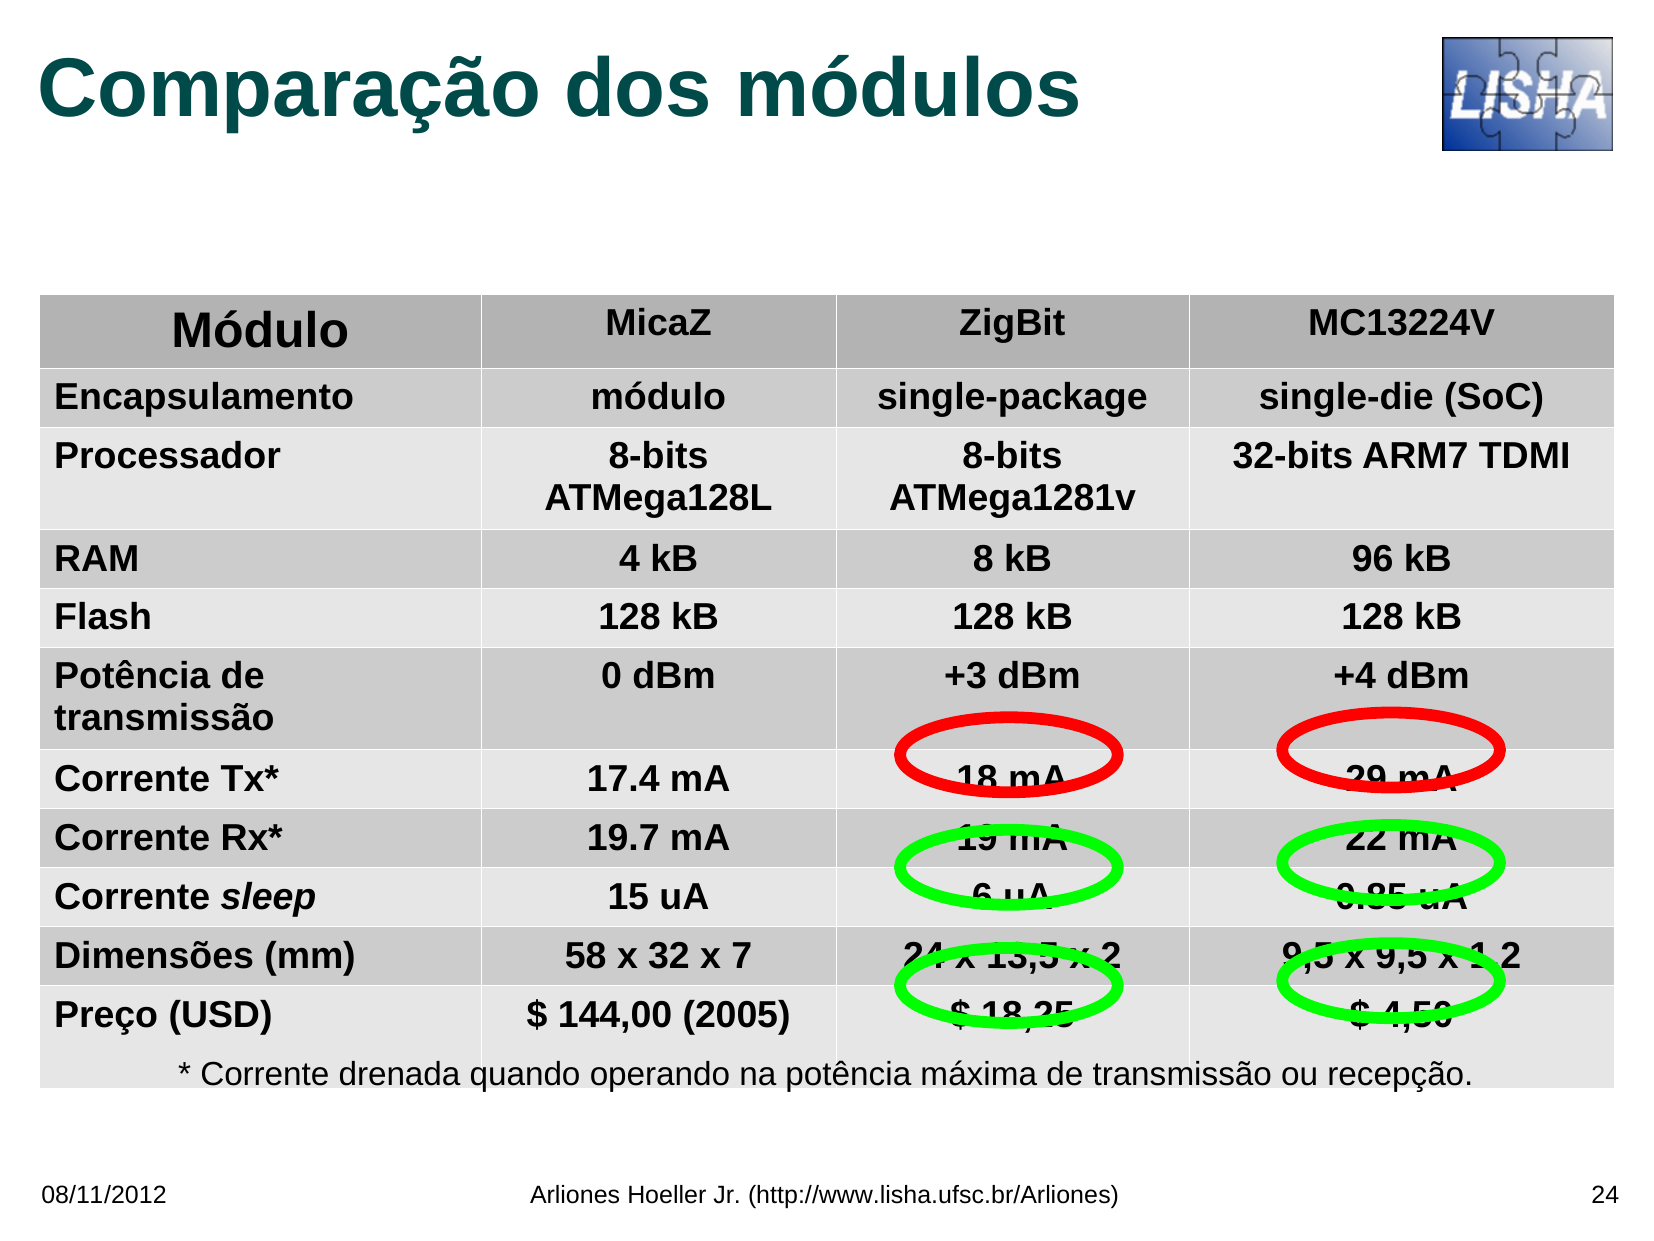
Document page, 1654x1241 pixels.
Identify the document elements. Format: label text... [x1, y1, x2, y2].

table_cell Corrente Rx* [40, 809, 481, 867]
table_cell 22 mA [1190, 809, 1614, 867]
table_cell +4 dBm [1190, 648, 1614, 749]
table_cell +4 dBm [1289, 719, 1493, 749]
table_cell Corrente Tx* [40, 750, 481, 808]
table_cell RAM [40, 530, 481, 588]
table_cell Encapsulamento [40, 369, 481, 427]
table_cell $ 4,50 [1291, 986, 1491, 1012]
table_cell 6 uA [837, 868, 1189, 926]
table_cell 15 uA [482, 868, 836, 926]
table_cell 8 kB [837, 530, 1189, 588]
table_cell 96 kB [1190, 530, 1614, 588]
table_cell Corrente sleep [40, 868, 481, 926]
table_header ZigBit [837, 295, 1189, 368]
table_header Módulo [40, 295, 481, 368]
table_cell módulo [482, 369, 836, 427]
table_cell Dimensões (mm) [40, 927, 481, 985]
table_cell 8-bits ATMega128L [482, 428, 836, 529]
table_cell Flash [40, 589, 481, 647]
table_cell 8-bits ATMega1281v [837, 428, 1189, 529]
table_cell Preço (USD) [40, 986, 481, 1088]
table_cell 29 mA [1190, 750, 1614, 808]
table_cell 58 x 32 x 7 [482, 927, 836, 985]
table_cell $ 18,25 [837, 986, 1189, 1055]
table_cell $ 18,25 [907, 986, 1111, 1016]
table_cell 18 mA [907, 750, 1111, 786]
table_cell 24 x 13,5 x 2 [907, 954, 1111, 985]
table_cell 128 kB [1190, 589, 1614, 647]
table_cell single-package [837, 369, 1189, 427]
table_cell +3 dBm [910, 724, 1108, 749]
table_cell Processador [40, 428, 481, 529]
table_cell 4 kB [482, 530, 836, 588]
table_cell Potência de transmissão [40, 648, 481, 749]
table_cell 128 kB [482, 589, 836, 647]
table_cell $ 4,50 [1190, 986, 1614, 1055]
title Comparação dos módulos [37, 37, 1426, 151]
table_cell $ 144,00 (2005) [482, 986, 836, 1055]
table_header MicaZ [482, 295, 836, 368]
table_cell 128 kB [837, 589, 1189, 647]
table_cell 0 dBm [482, 648, 836, 749]
table_cell +3 dBm [837, 648, 1189, 749]
text_box * Corrente drenada quando operando na potência máxima de transmissão ou recepção. [178, 1055, 1643, 1098]
table_cell 29 mA [1289, 750, 1493, 781]
table_cell 32-bits ARM7 TDMI [1190, 428, 1614, 529]
table_cell 17.4 mA [482, 750, 836, 808]
table_cell 9,5 x 9,5 x 1,2 [1289, 950, 1493, 985]
table_cell 6 uA [907, 868, 1111, 898]
table_cell 0.85 uA [1190, 868, 1614, 926]
table_cell 22 mA [1289, 831, 1493, 867]
table_cell 9,5 x 9,5 x 1,2 [1190, 927, 1614, 985]
table_cell 24 x 13,5 x 2 [837, 927, 1189, 985]
picture [1442, 37, 1613, 151]
table_cell 19 mA [837, 809, 1189, 867]
table_header MC13224V [1190, 295, 1614, 368]
table_cell single-die (SoC) [1190, 369, 1614, 427]
table_cell 18 mA [837, 750, 1189, 808]
table_cell 0.85 uA [1291, 868, 1491, 894]
table_cell 19.7 mA [482, 809, 836, 867]
table_cell 19 mA [907, 836, 1111, 867]
